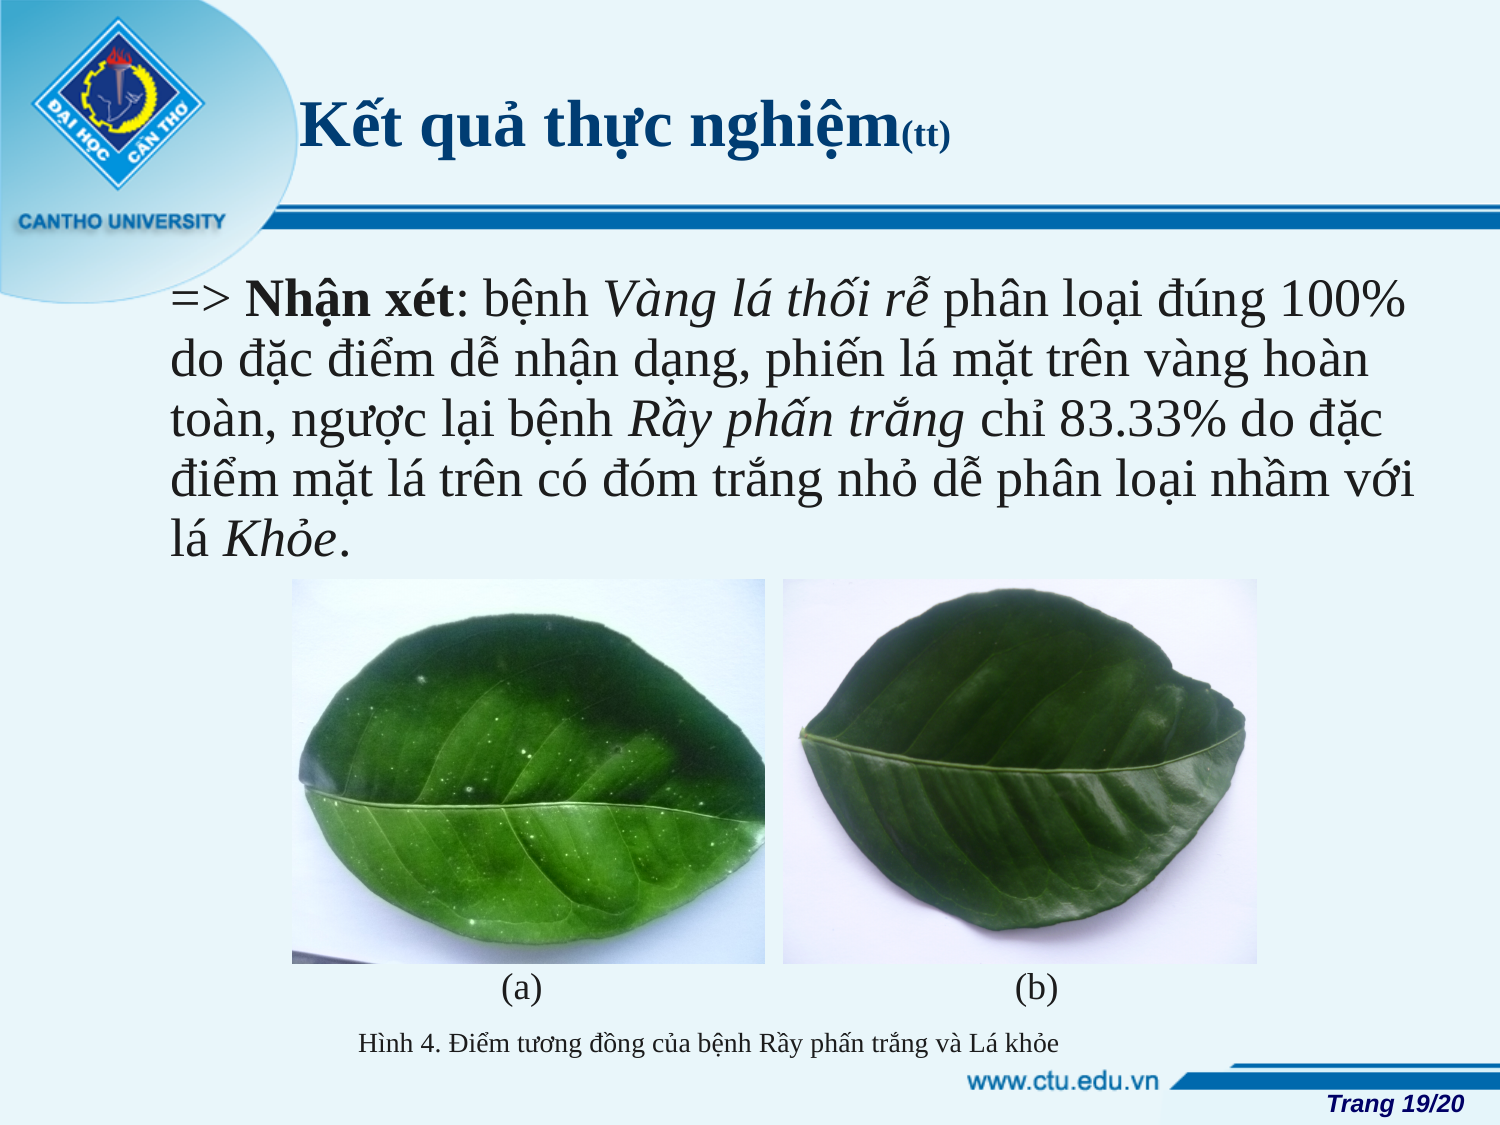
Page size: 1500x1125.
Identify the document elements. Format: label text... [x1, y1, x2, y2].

title Kết quả thực nghiệm(tt) [299, 46, 1462, 202]
list (a) [430, 961, 608, 1025]
picture [0, 0, 1500, 1125]
list (b) [944, 961, 1121, 1025]
text_box Trang 19/20 [1311, 1080, 1497, 1125]
list Hình 4. Điểm tương đồng của bệnh Rầy phấn trắng và Lá khỏe [305, 1025, 1143, 1087]
list => Nhận xét: bệnh Vàng lá thối rễ phân loại đúng 100% do đặc điểm dễ nhận dạng, phiến lá mặt trên vàng hoàn toàn, ngược lại bệnh Rầy phấn trắng chỉ 83.33% do đặc điểm mặt lá trên có đóm trắng nhỏ dễ phân loại nhầm với lá Khỏe. [99, 267, 1450, 1038]
